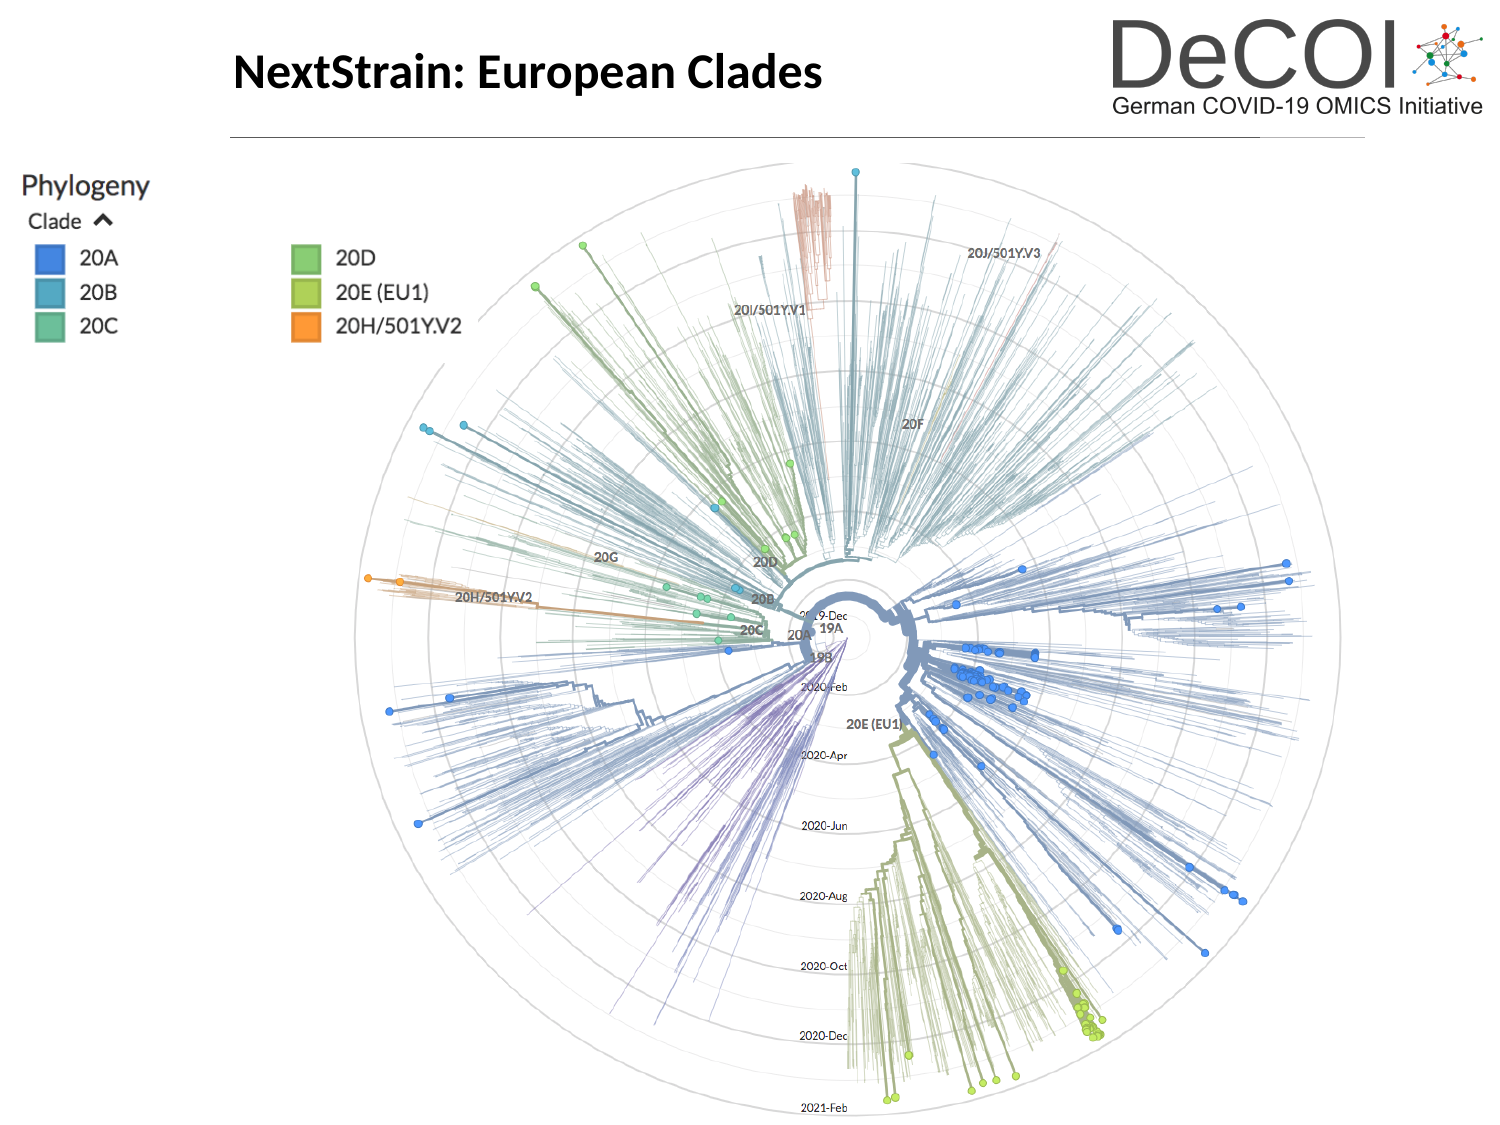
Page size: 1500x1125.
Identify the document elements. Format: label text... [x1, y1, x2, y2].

text_box NextStrain: European Clades [218, 30, 1069, 106]
picture [0, 137, 1365, 1125]
picture [1113, 19, 1483, 114]
